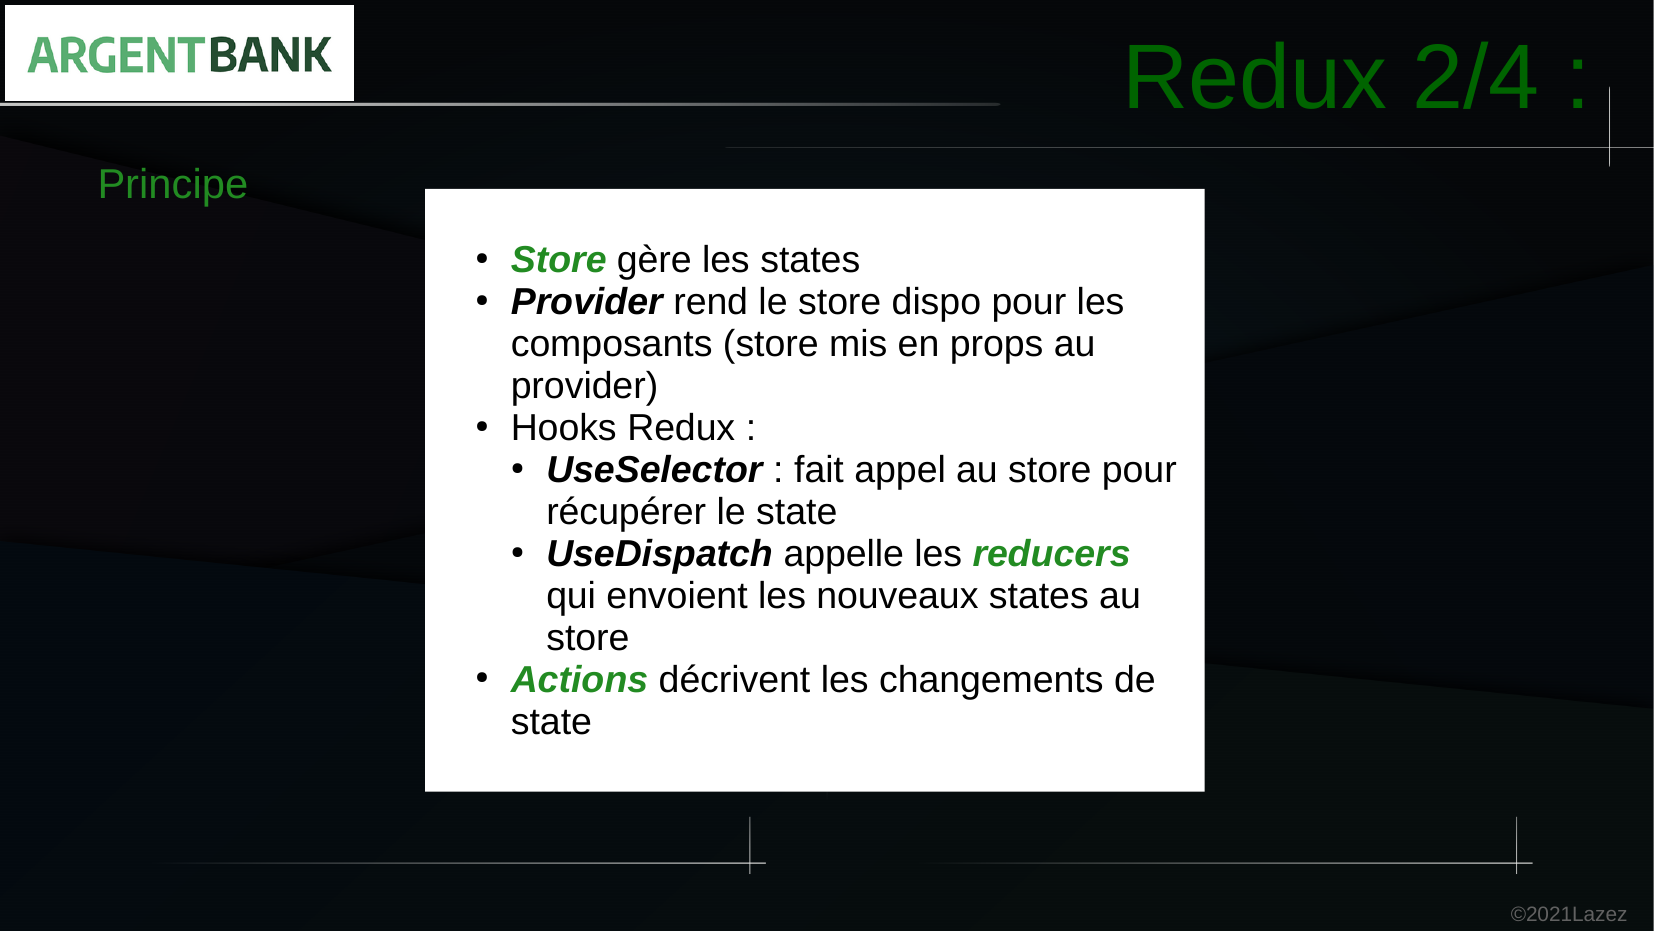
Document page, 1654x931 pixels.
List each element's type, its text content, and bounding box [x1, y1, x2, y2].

text_box Principe [82, 153, 296, 225]
text_box Store gère les states Provider rend le store dispo pour les composants (store mis en props au provider) Hooks Redux : UseSelector : fait appel au store pour récupérer le state UseDispatch appelle les reducers qui envoient les nouveaux states au store Actions décrivent les changements de state [425, 188, 1205, 792]
picture [0, 0, 1654, 931]
text_box ©2021Lazez [1496, 895, 1654, 931]
title Redux 2/4 : [1122, 23, 1607, 130]
